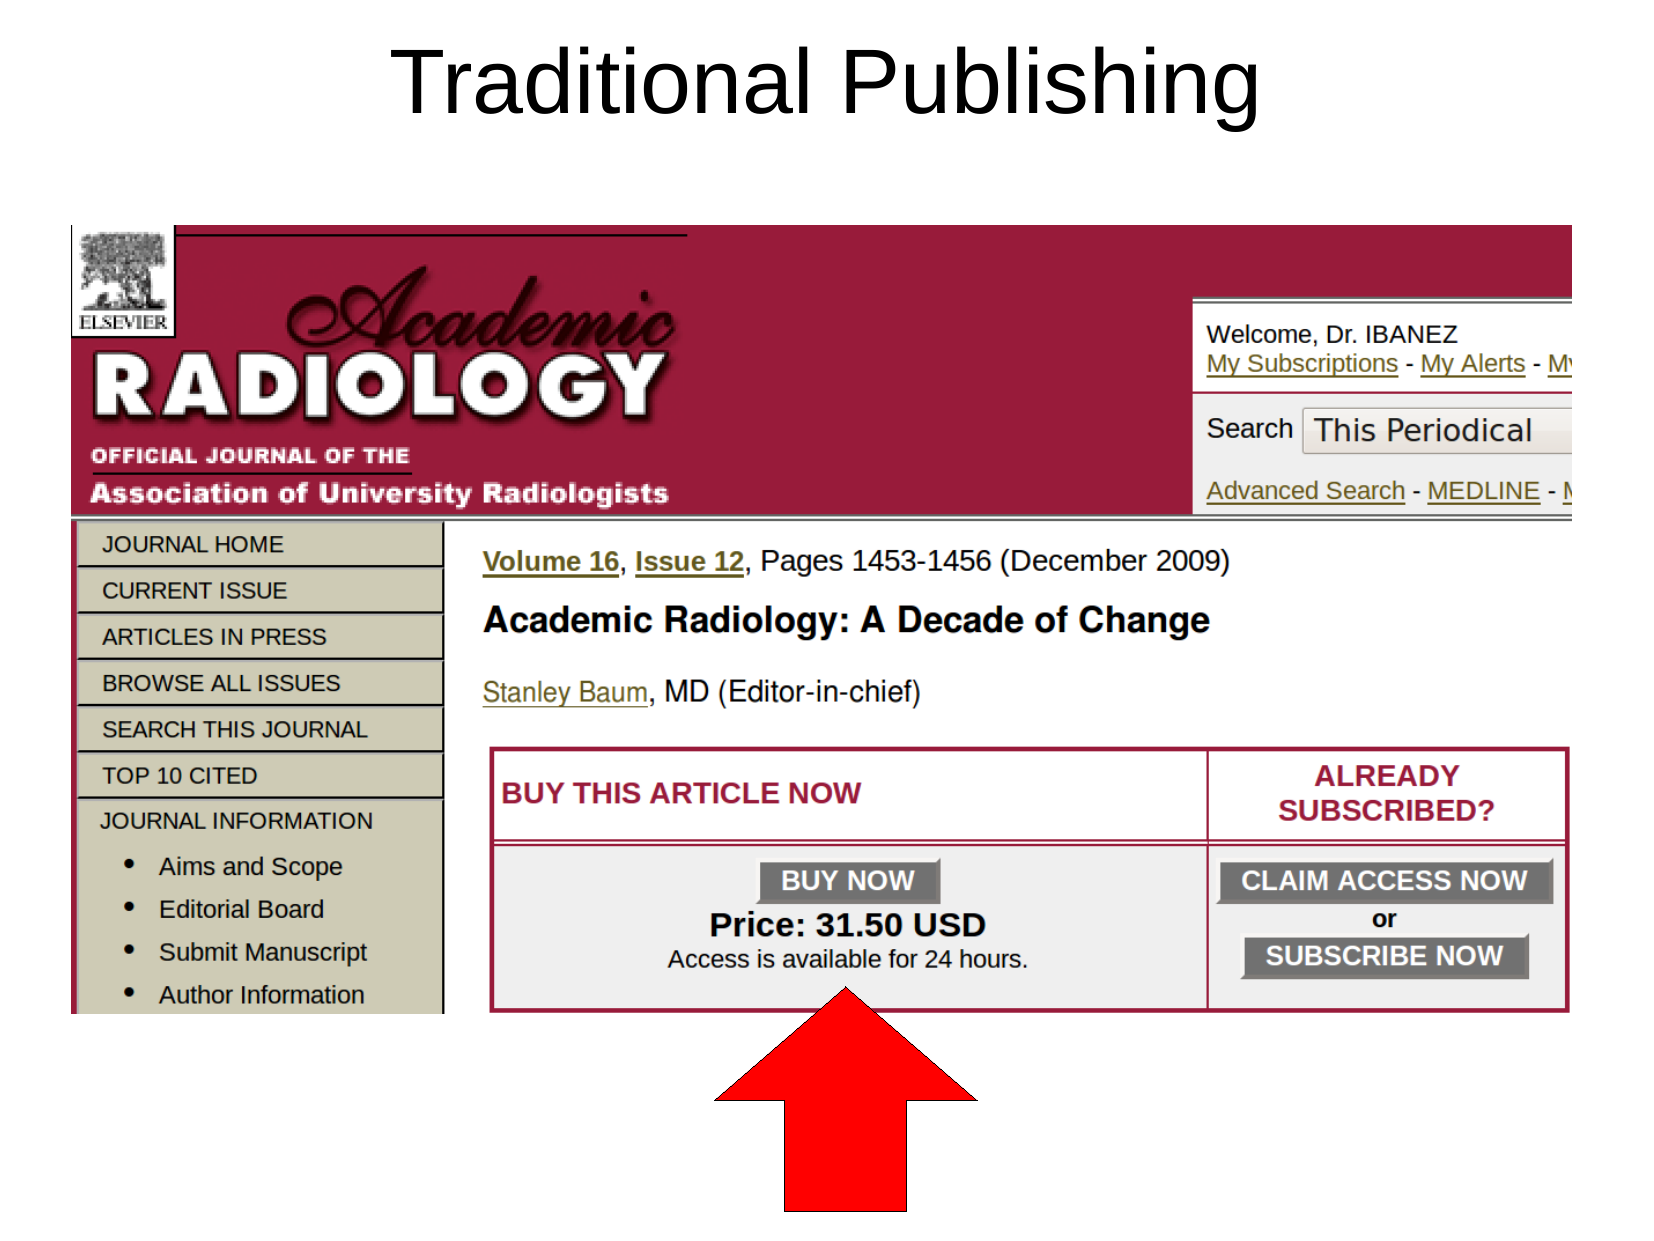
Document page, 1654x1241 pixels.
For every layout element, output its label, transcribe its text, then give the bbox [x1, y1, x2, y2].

picture [71, 225, 1572, 1014]
text_box [714, 986, 978, 1212]
title Traditional Publishing [82, 30, 1571, 134]
